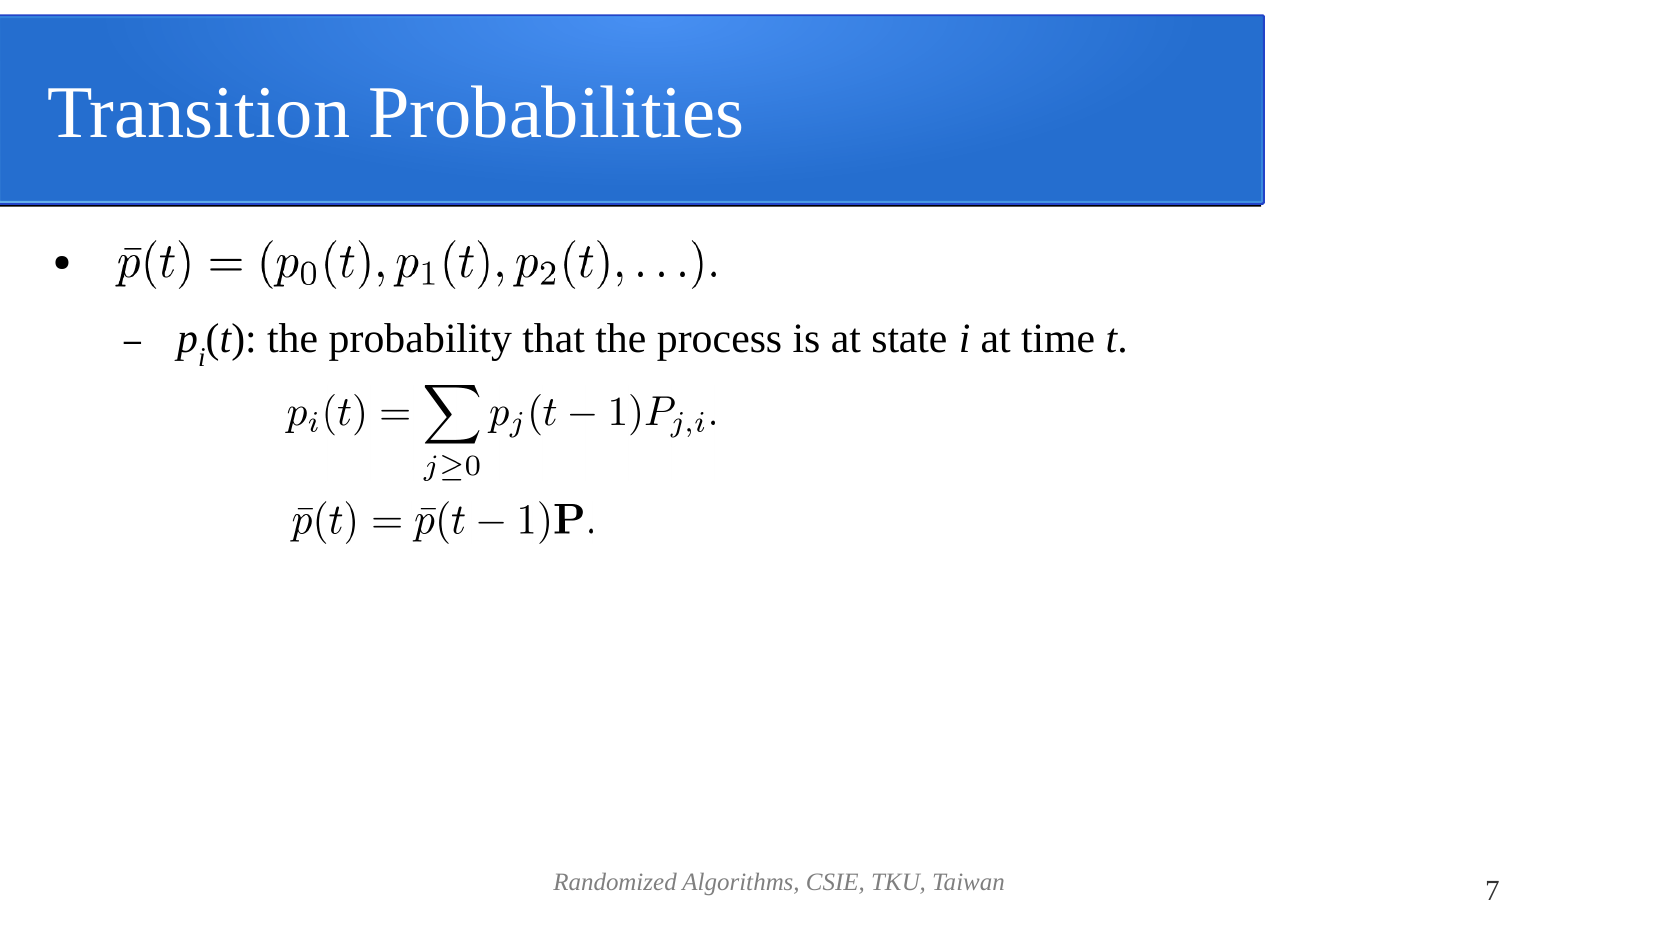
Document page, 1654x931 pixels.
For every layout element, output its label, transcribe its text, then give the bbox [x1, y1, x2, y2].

picture [285, 385, 715, 481]
list pi(t): the probability that the process is at state i at time t. [35, 236, 1524, 776]
picture [115, 240, 716, 289]
title Transition Probabilities [47, 35, 1199, 189]
picture [290, 501, 593, 544]
